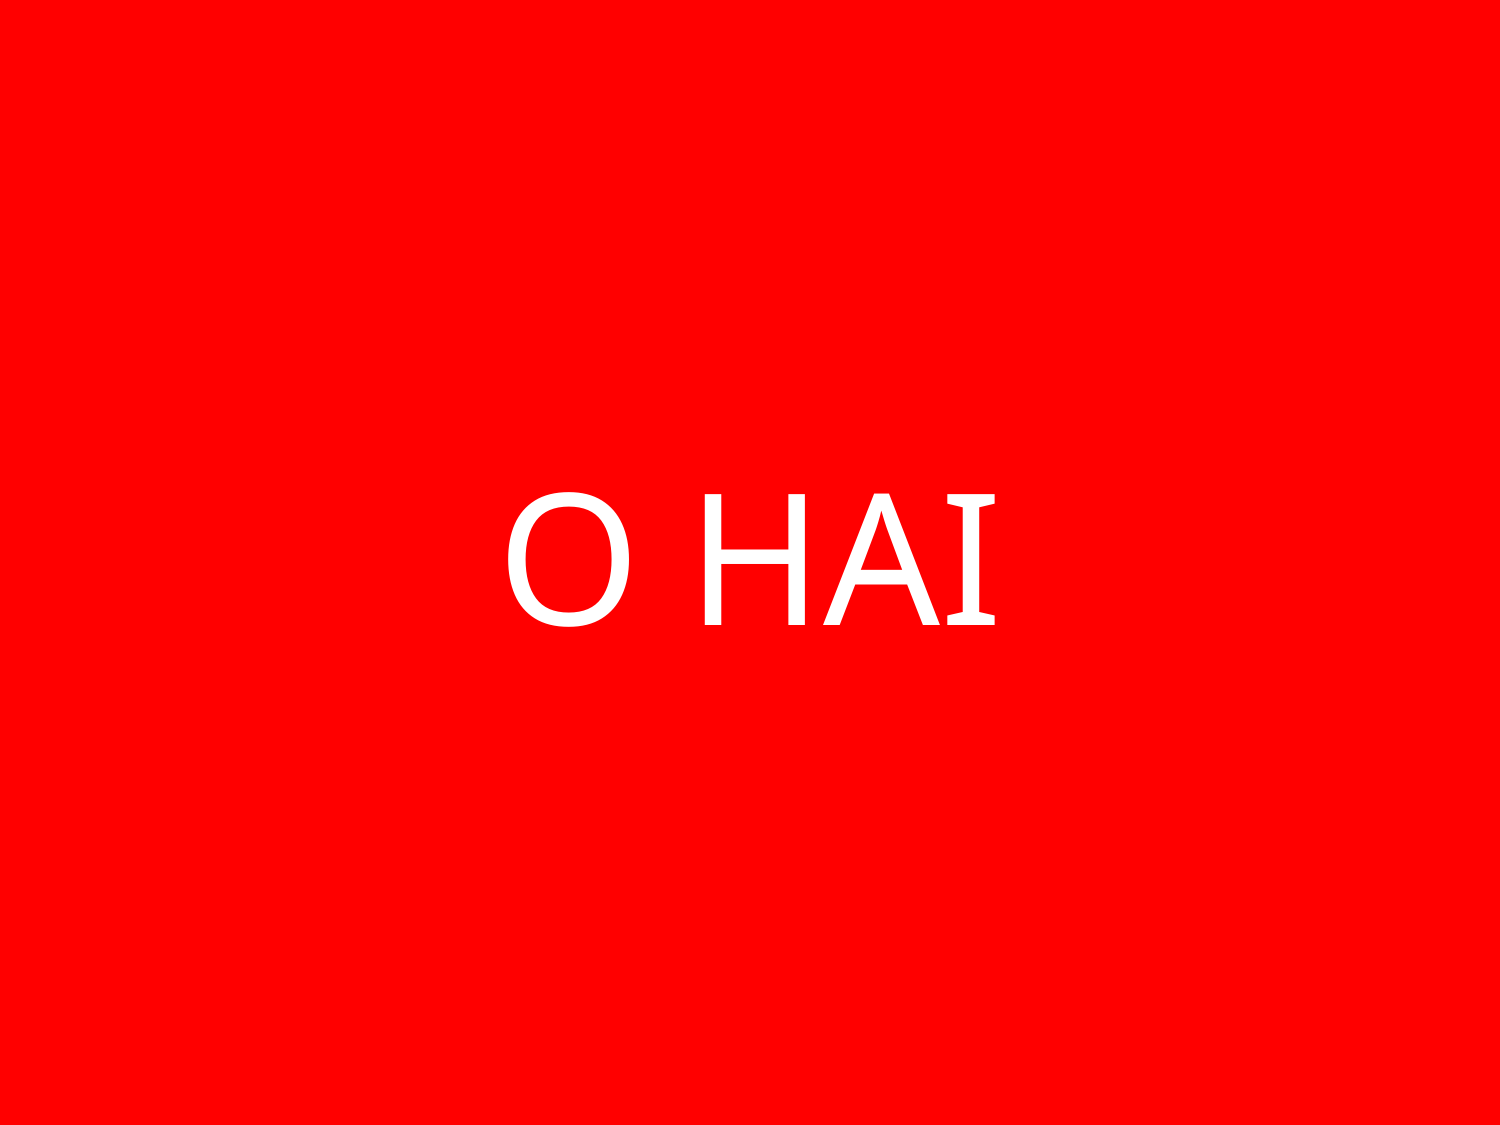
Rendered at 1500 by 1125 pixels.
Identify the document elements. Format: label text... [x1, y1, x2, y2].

list O HAI [0, 435, 1500, 871]
